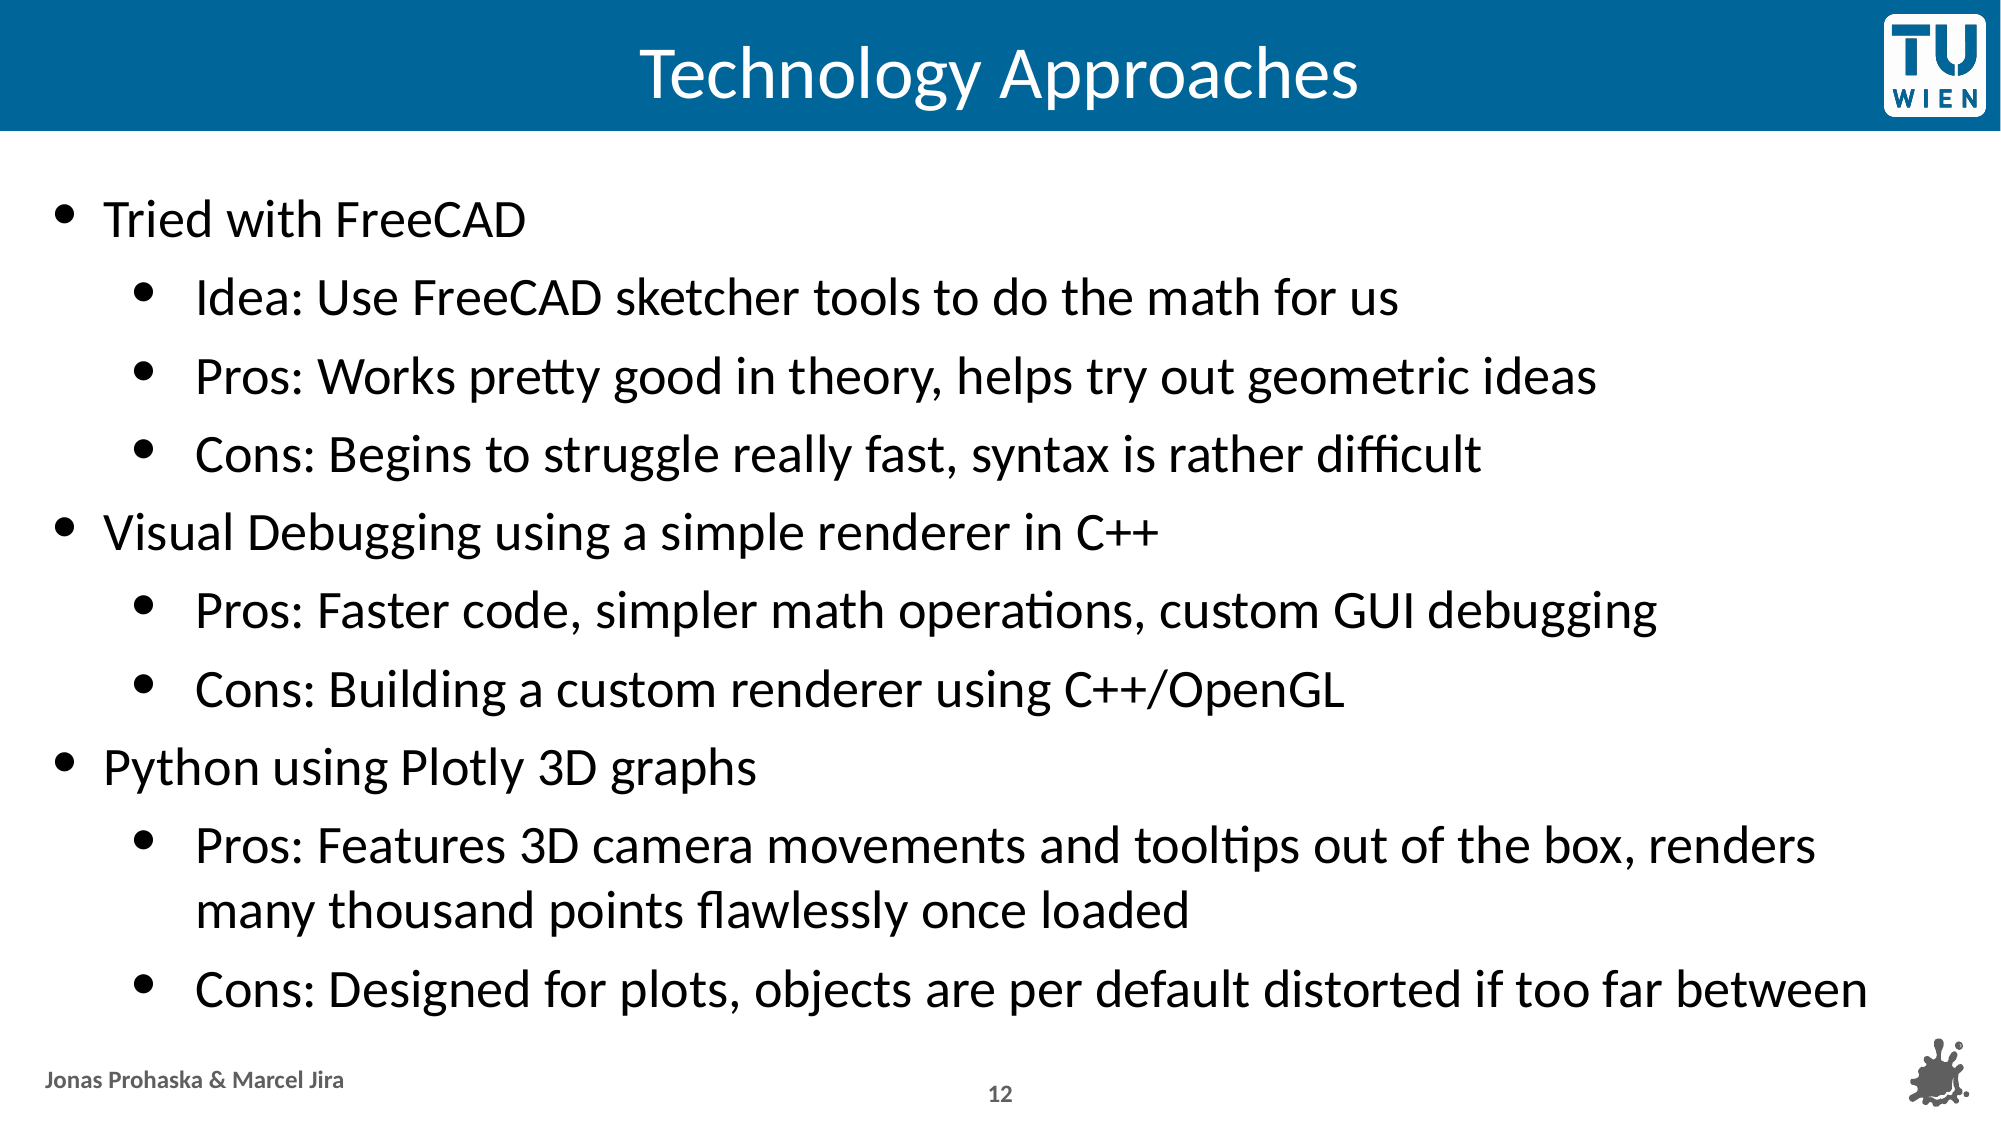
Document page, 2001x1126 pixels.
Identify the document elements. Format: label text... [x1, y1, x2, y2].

text_box Jonas Prohaska & Marcel Jira [25, 1068, 837, 1118]
text_box <number> [882, 1067, 1119, 1118]
text_box Tried with FreeCAD Idea: Use FreeCAD sketcher tools to do the math for us Pros: Works pretty good in theory, helps try out geometric ideas Cons: Begins to struggle really fast, syntax is rather difficult Visual Debugging using a simple renderer in C++ Pros: Faster code, simpler math operations, custom GUI debugging Cons: Building a custom renderer using C++/OpenGL Python using Plotly 3D graphs Pros: Features 3D camera movements and tooltips out of the box, renders many thousand points flawlessly once loaded Cons: Designed for plots, objects are per default distorted if too far between [25, 150, 1969, 1048]
text_box Technology Approaches [137, 6, 1863, 131]
picture [1885, 15, 1985, 116]
